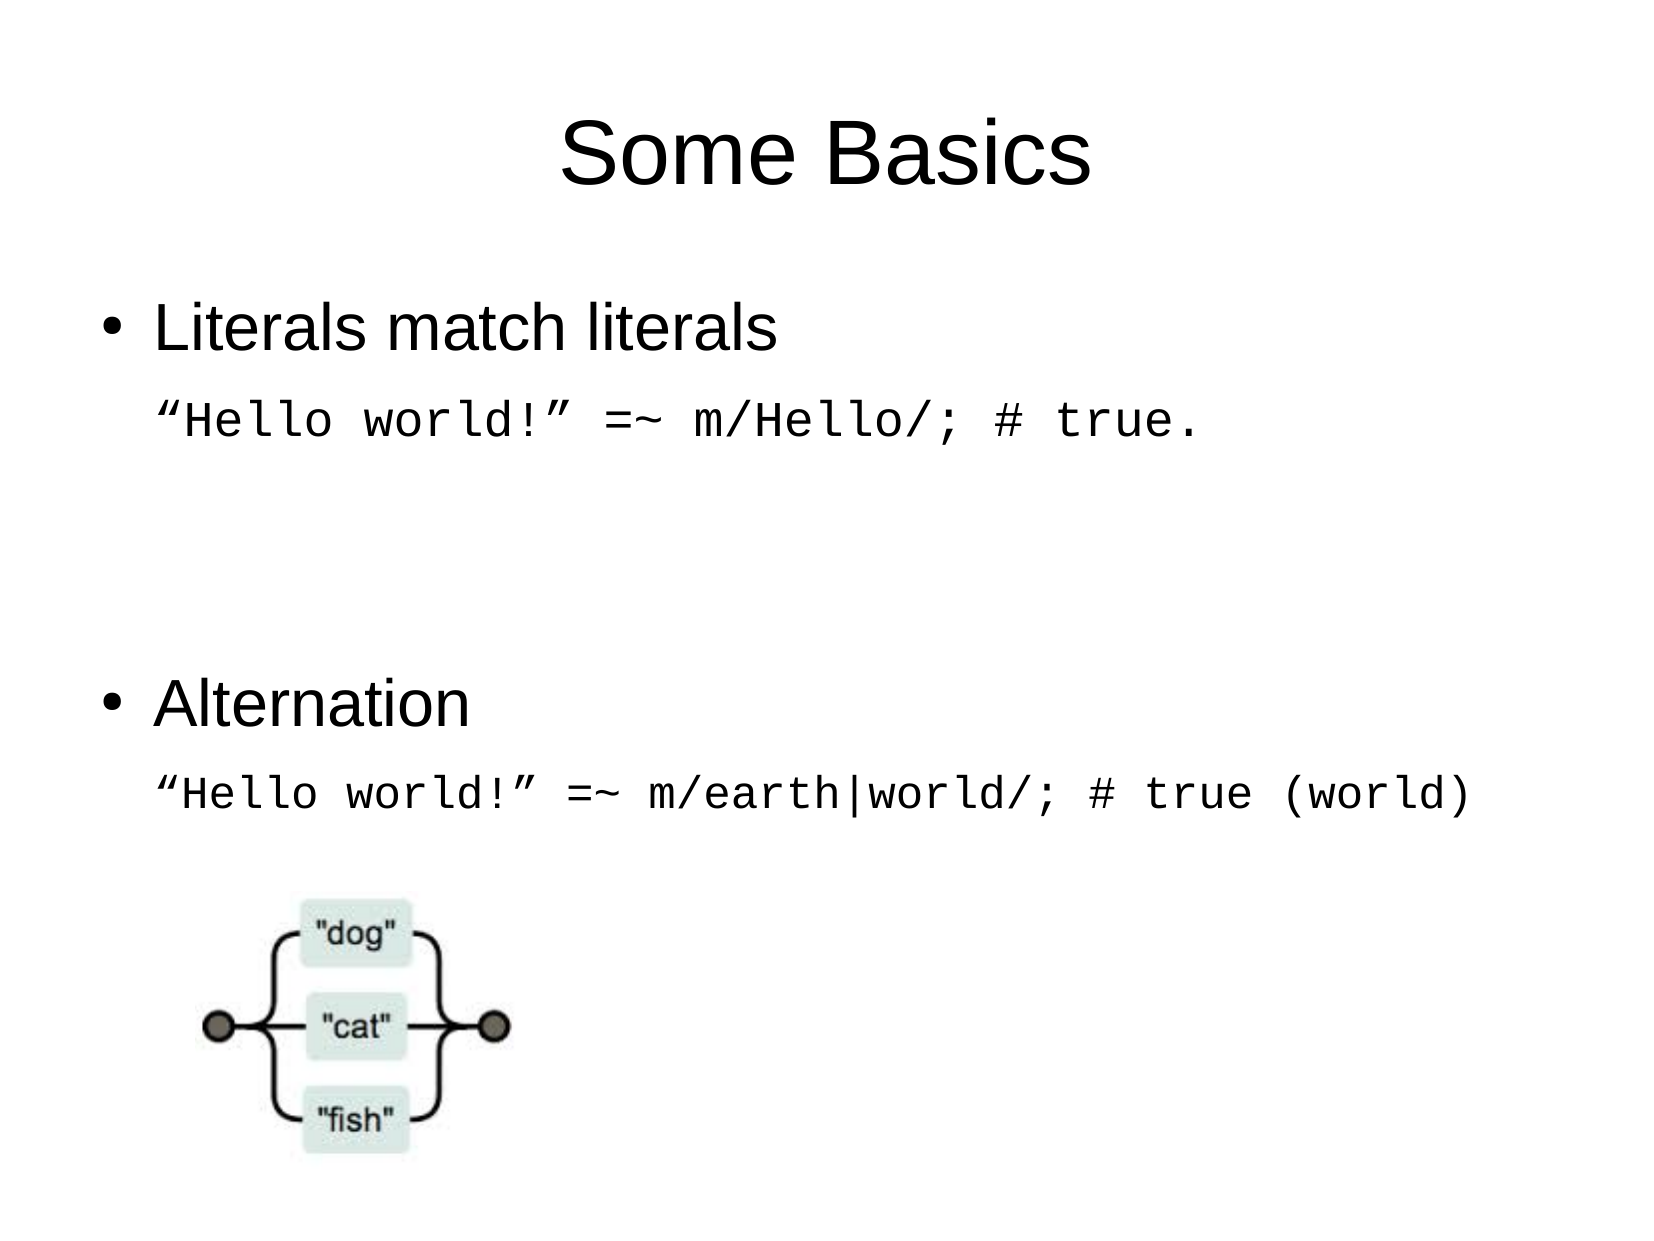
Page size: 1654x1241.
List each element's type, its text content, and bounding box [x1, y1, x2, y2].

list Literals match literals “Hello world!” =~ m/Hello/; # true. [82, 290, 1571, 634]
title Some Basics [82, 49, 1571, 257]
picture [195, 891, 520, 1171]
list Alternation “Hello world!” =~ m/earth|world/; # true (world) [82, 665, 1571, 1009]
